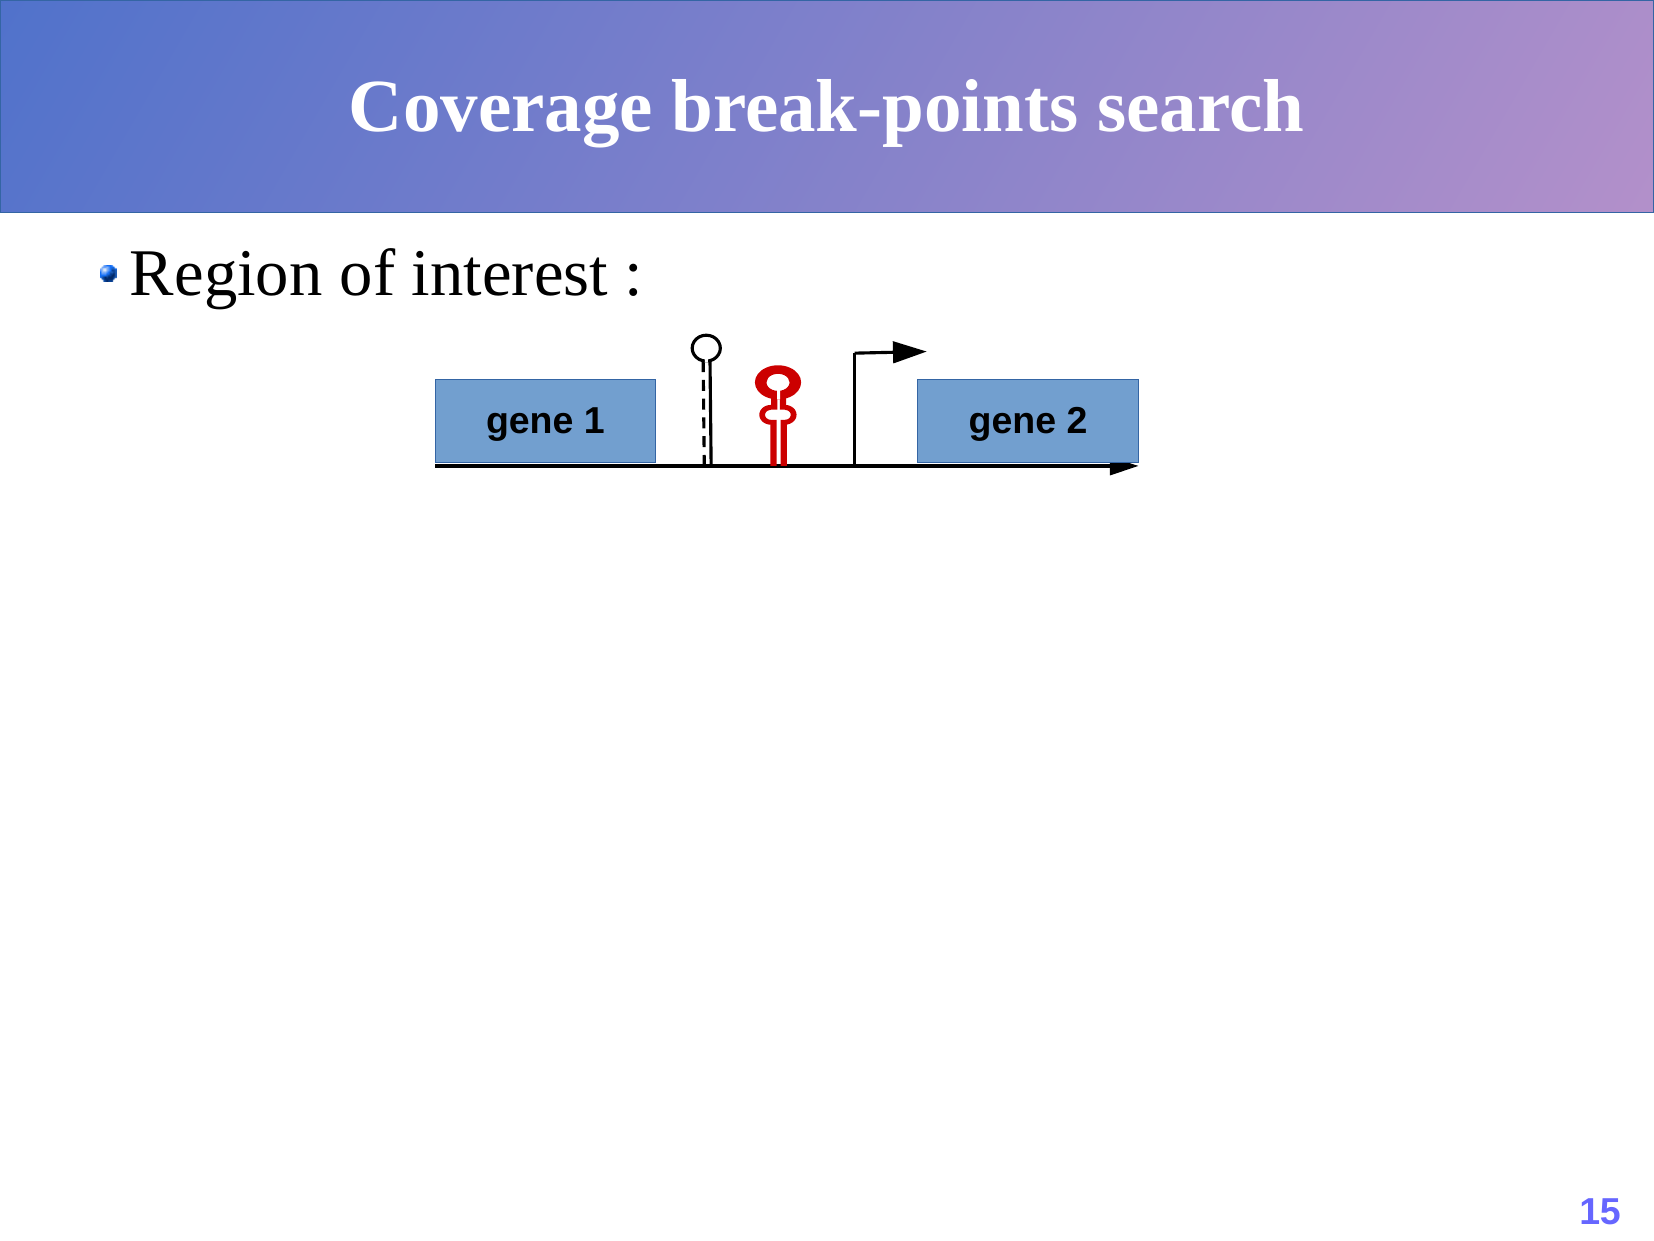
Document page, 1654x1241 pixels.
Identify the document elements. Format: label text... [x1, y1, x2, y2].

title Coverage break-points search [82, 23, 1571, 189]
text_box gene 2 [917, 379, 1139, 463]
text_box 15 [1564, 1183, 1642, 1241]
text_box [692, 335, 721, 363]
text_box gene 1 [435, 379, 656, 463]
list Region of interest : [82, 236, 1571, 1158]
text_box [754, 365, 802, 466]
